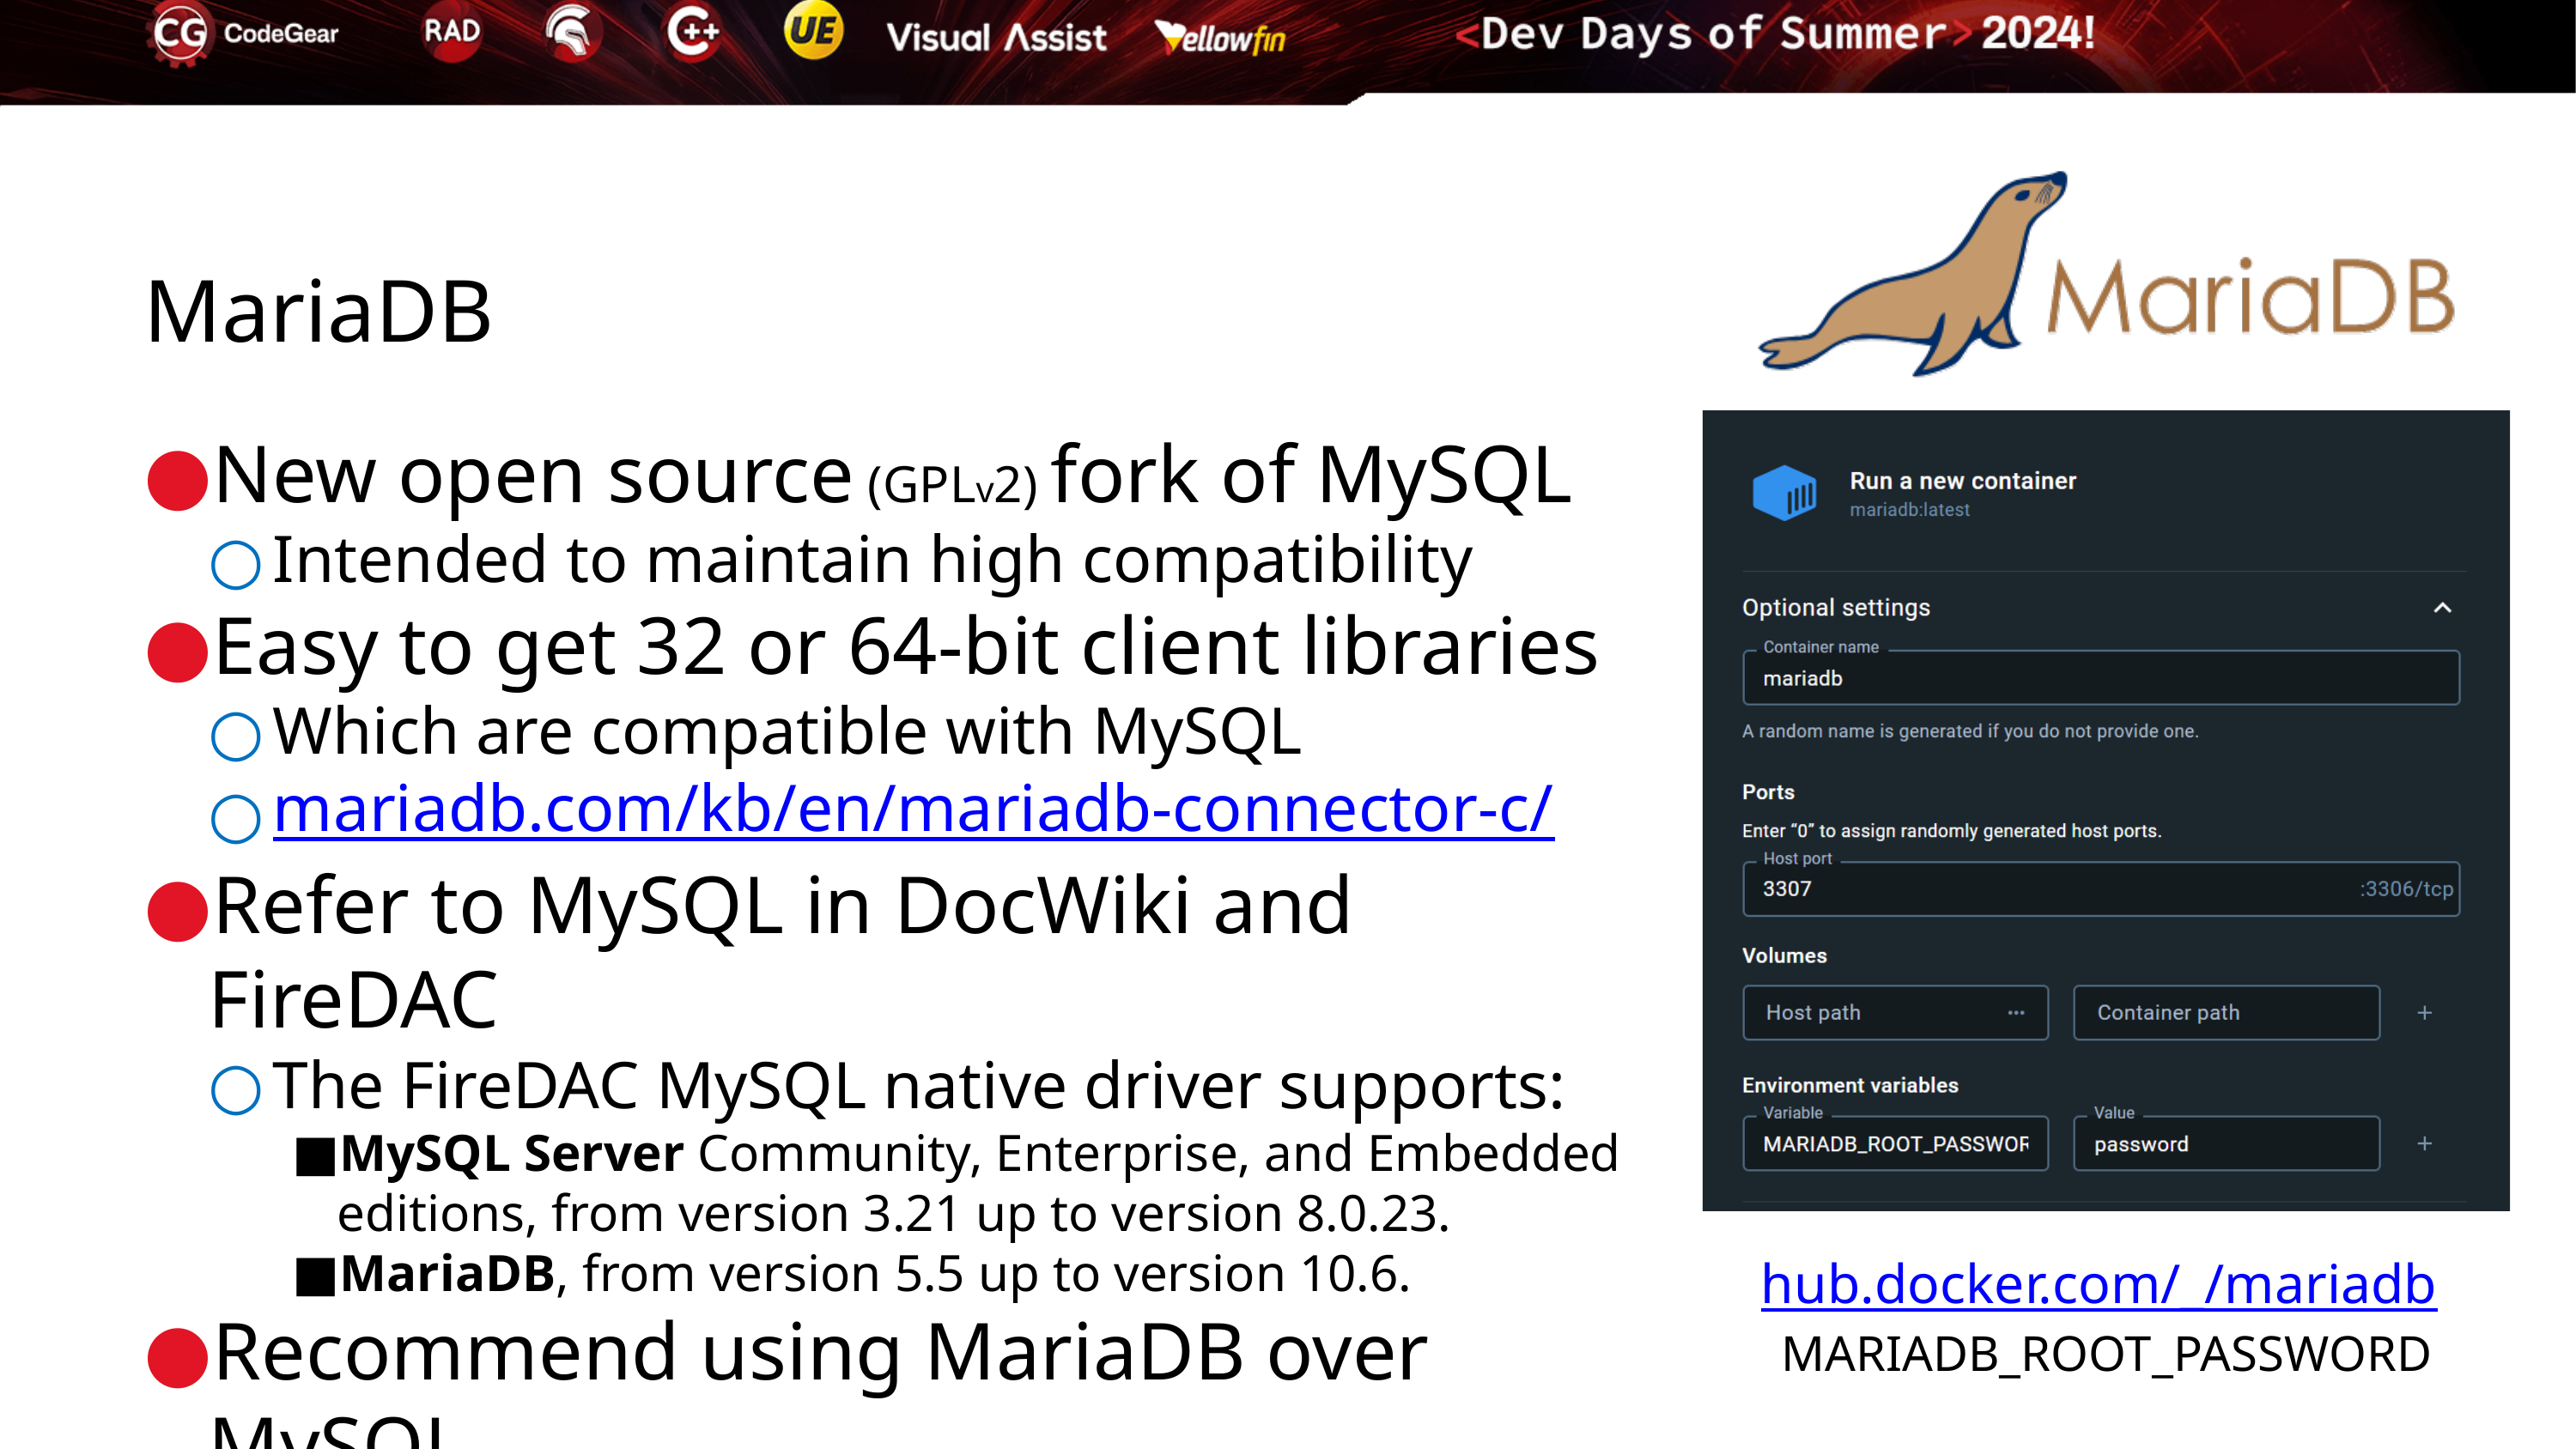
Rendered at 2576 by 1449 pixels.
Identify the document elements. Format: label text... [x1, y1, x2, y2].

picture [1702, 410, 2511, 1211]
picture [1750, 163, 2463, 385]
title MariaDB [131, 177, 1637, 373]
picture [0, 0, 2576, 111]
text_box hub.docker.com/_/mariadb MARIADB_ROOT_PASSWORD [1702, 1237, 2511, 1394]
list New open source (GPLv2) fork of MySQL Intended to maintain high compatibility Easy to get 32 or 64-bit client libraries Which are compatible with MySQL mariadb.com/kb/en/mariadb-connector-c/ Refer to MySQL in DocWiki and FireDAC The FireDAC MySQL native driver supports: MySQL Server Community, Enterprise, and Embedded editions, from version 3.21 up to version 8.0.23. MariaDB, from version 5.5 up to version 10.6. Recommend using MariaDB over MySQL [131, 410, 1637, 1334]
